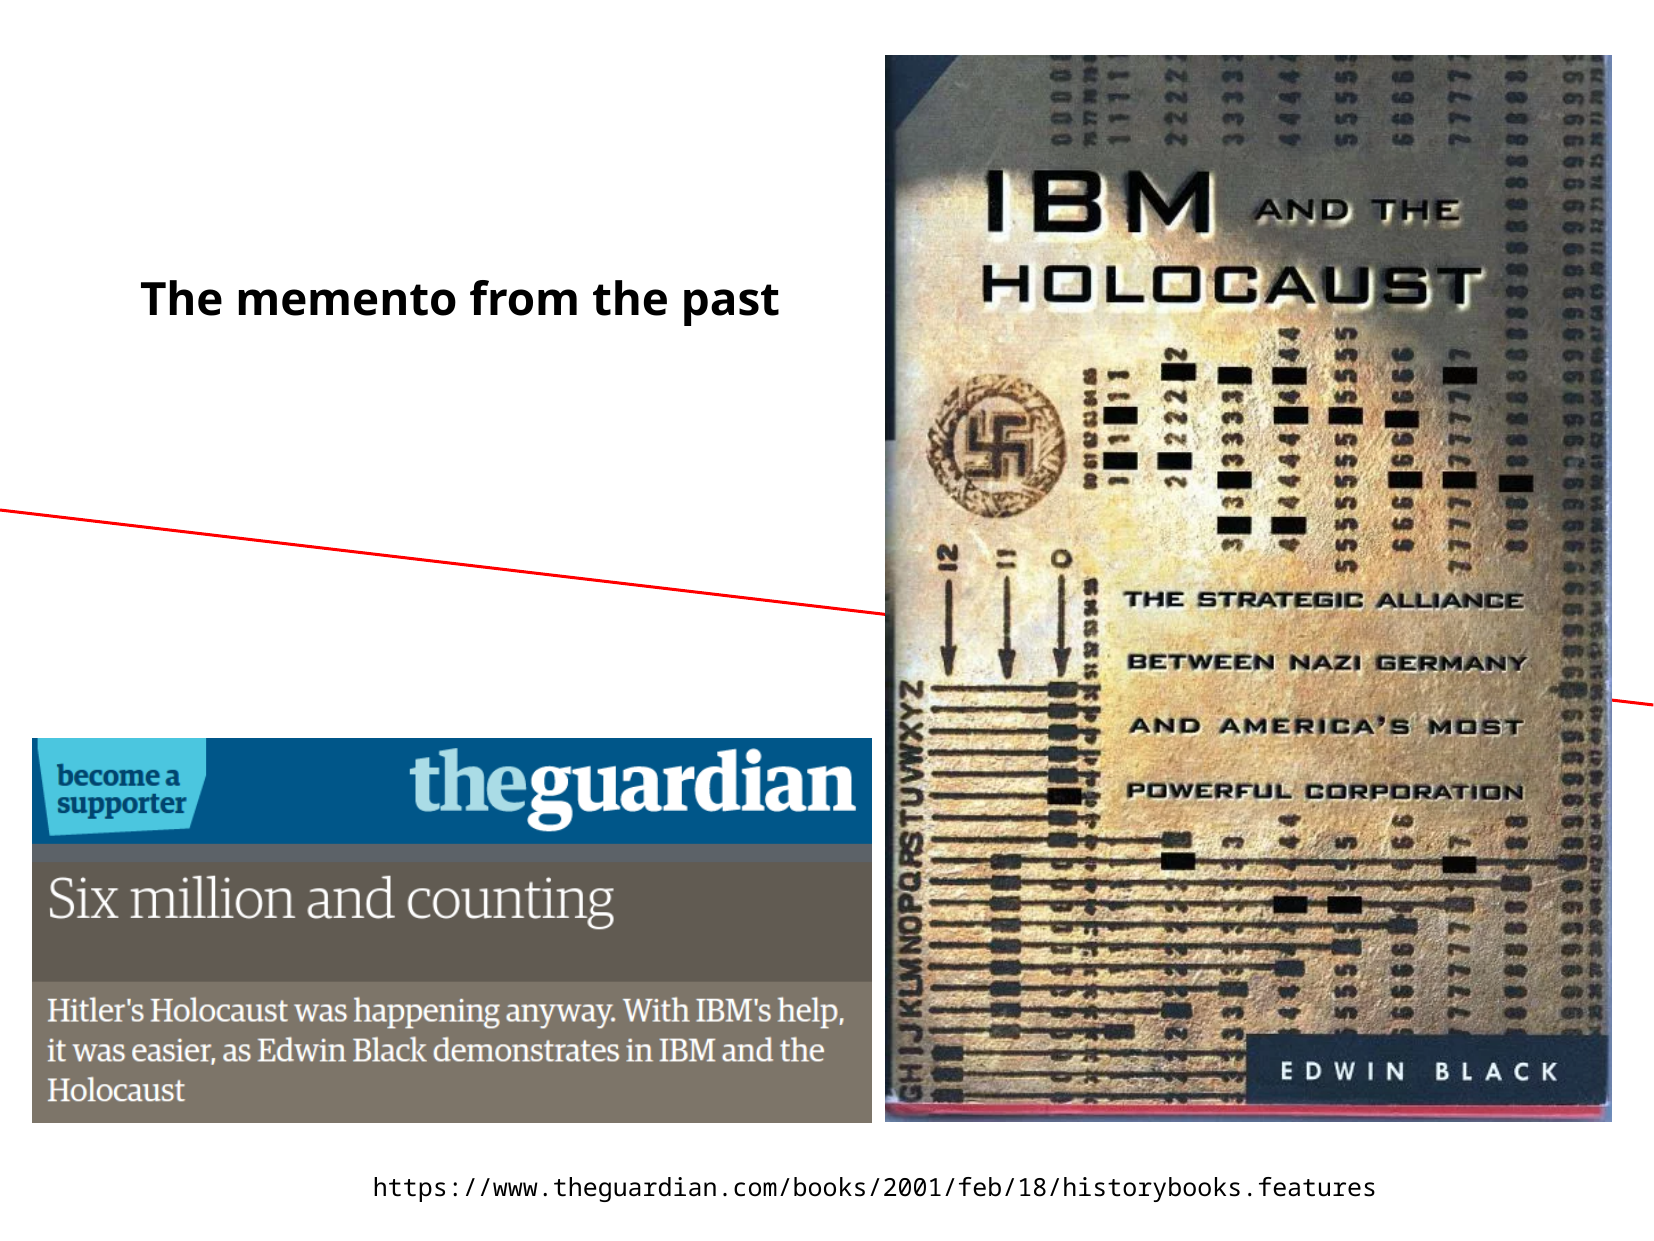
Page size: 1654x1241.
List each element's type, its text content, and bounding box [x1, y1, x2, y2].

text_box https://www.theguardian.com/books/2001/feb/18/historybooks.features [356, 1160, 1395, 1208]
text_box The memento from the past [123, 257, 726, 349]
picture [32, 738, 872, 1123]
picture [885, 55, 1612, 1122]
